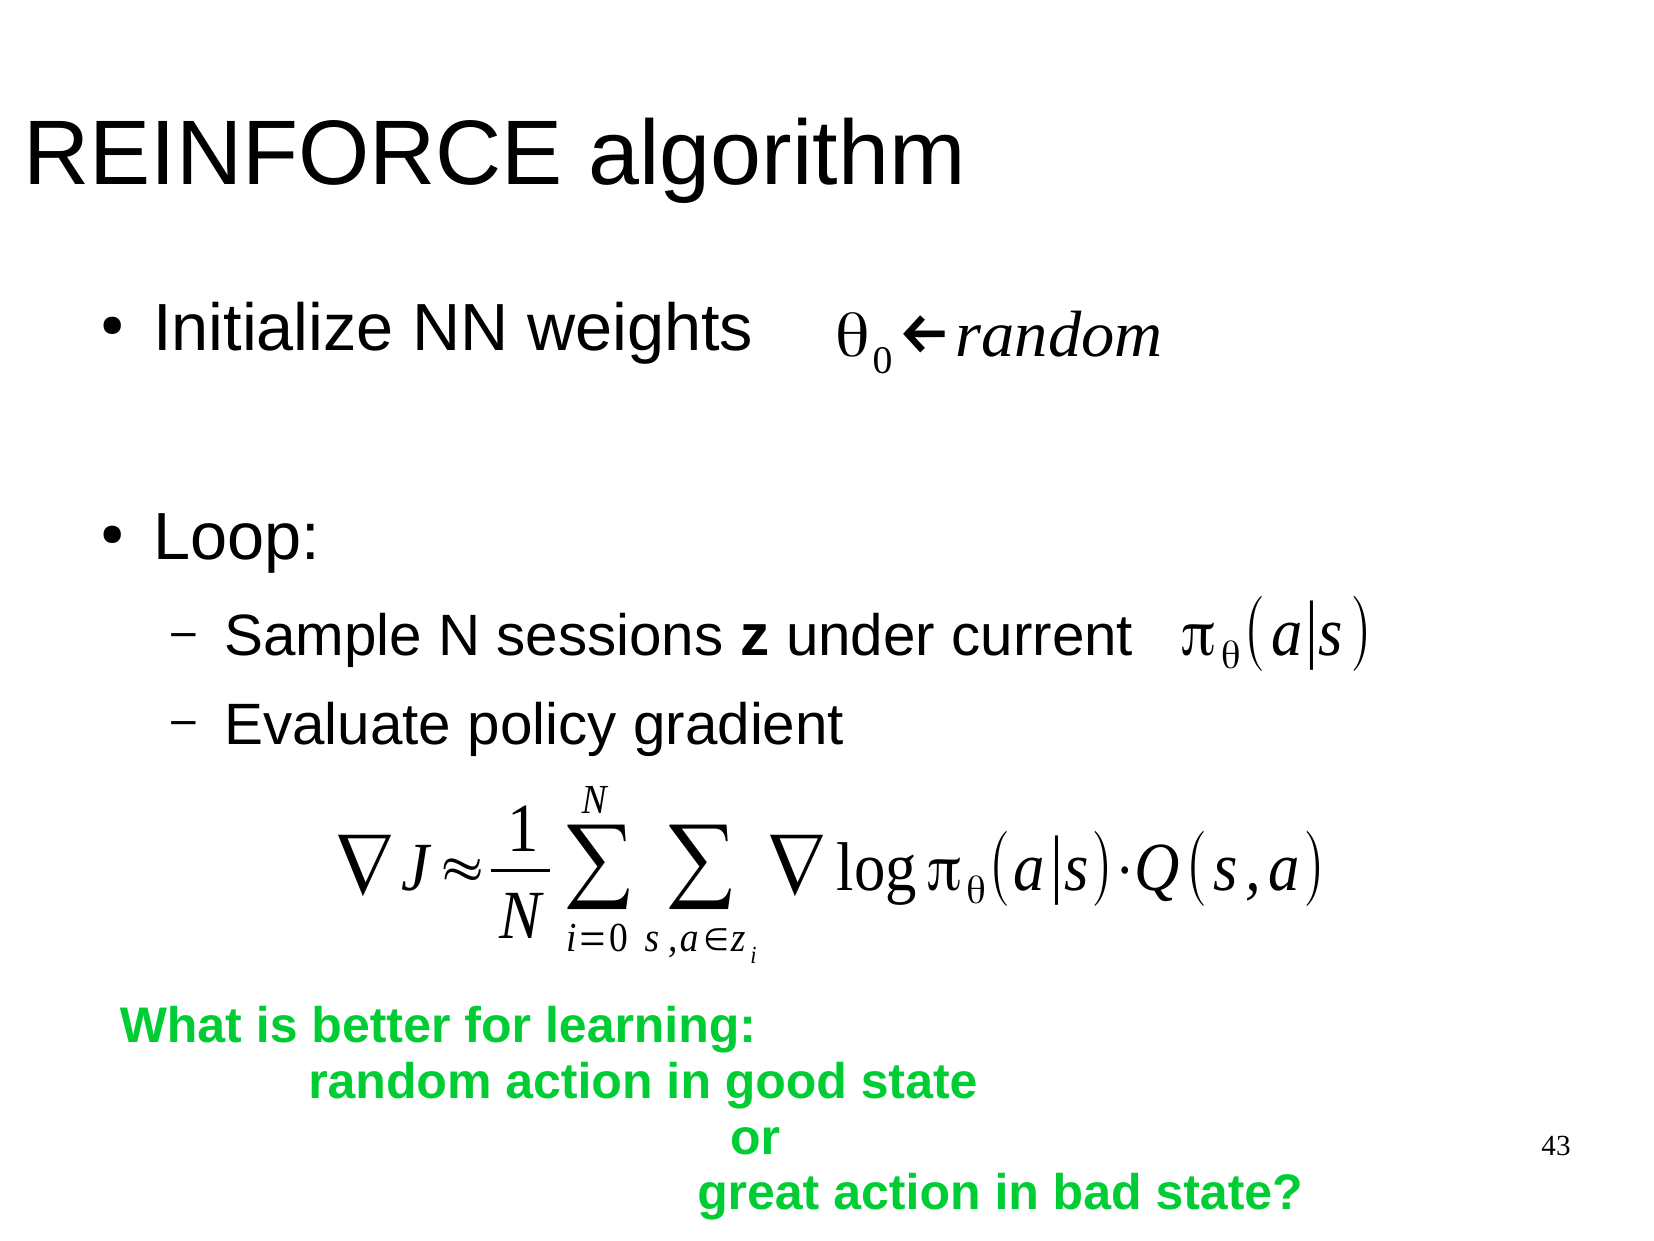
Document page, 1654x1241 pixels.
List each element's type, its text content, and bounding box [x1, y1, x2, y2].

chart [1166, 590, 1385, 674]
list Initialize NN weights Loop: Sample N sessions z under current Evaluate policy gradient [82, 290, 1571, 1186]
title REINFORCE algorithm [23, 49, 1512, 257]
chart [818, 299, 1179, 384]
text_box What is better for learning: random action in good state or great action in bad state? [105, 990, 1406, 1241]
